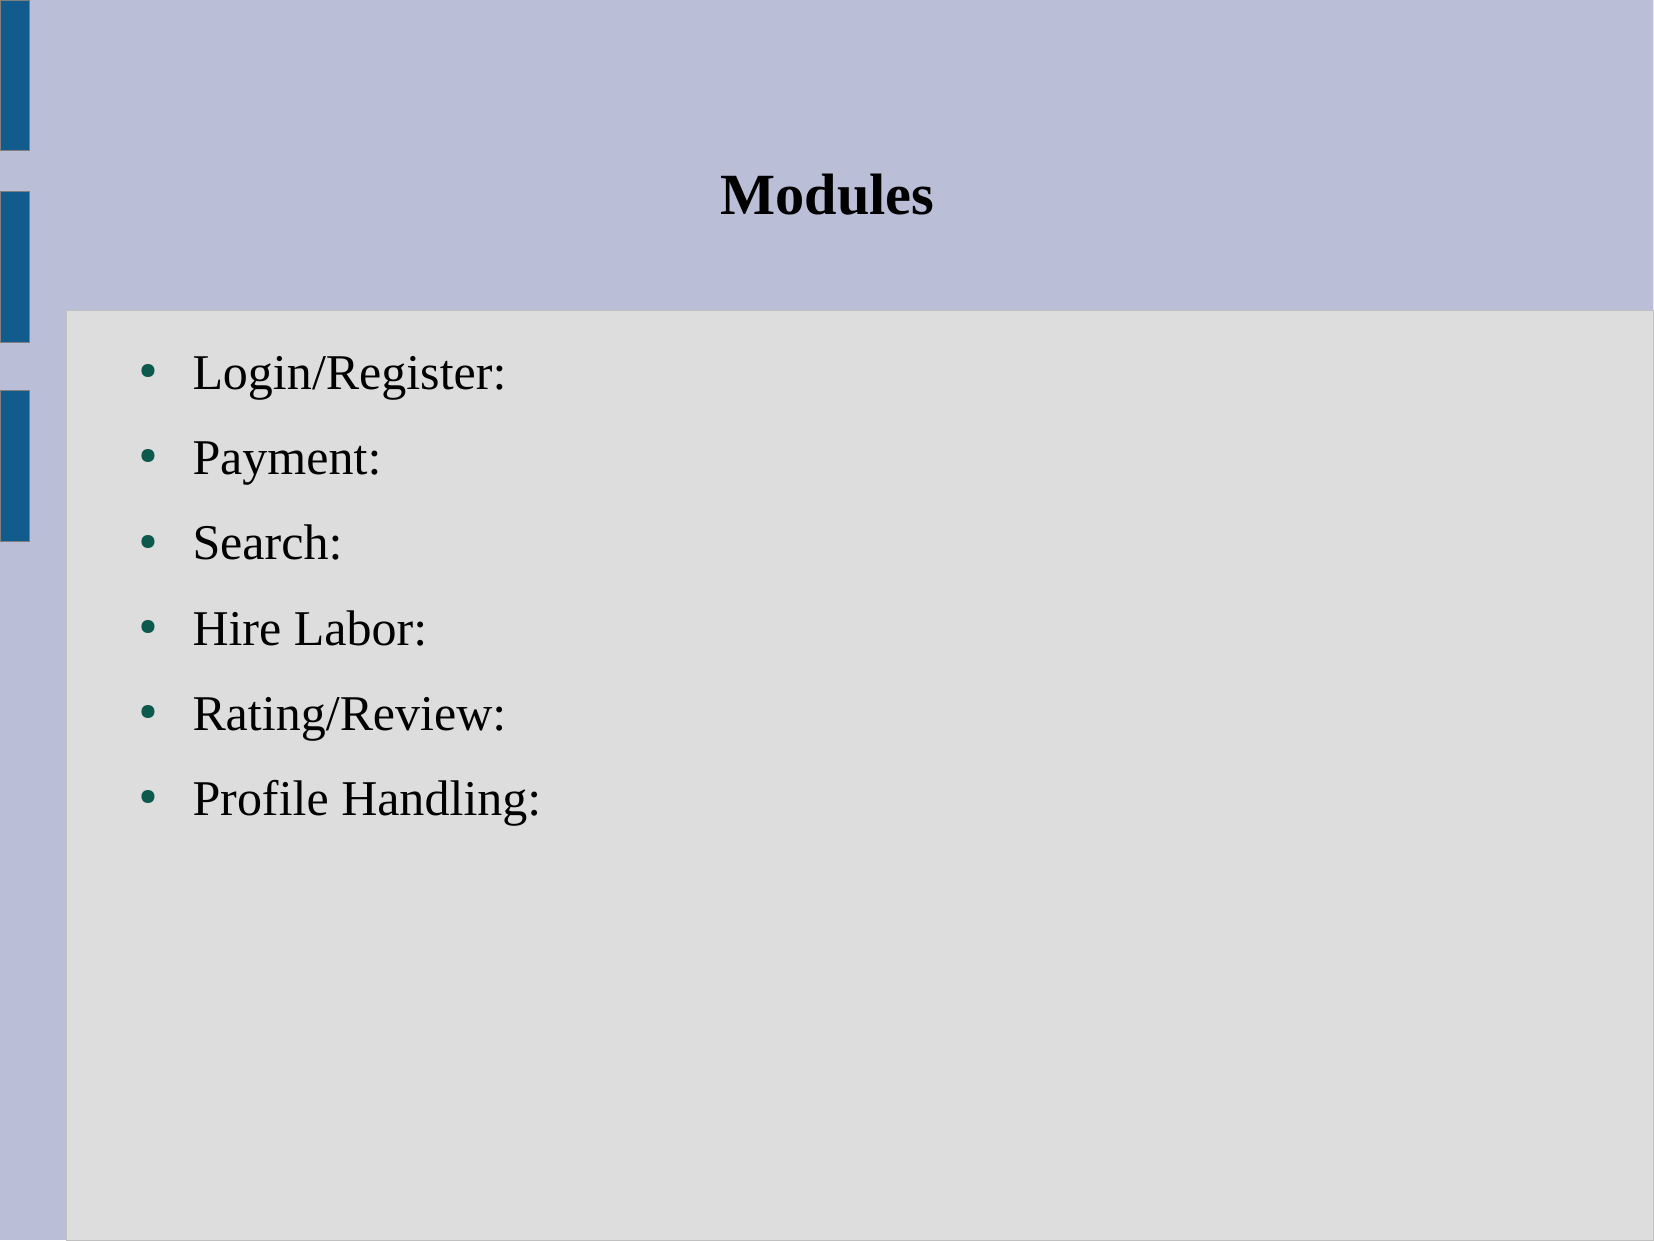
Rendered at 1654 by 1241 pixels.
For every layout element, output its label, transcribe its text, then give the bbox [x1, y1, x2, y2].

list Login/Register: Payment: Search: Hire Labor: Rating/Review: Profile Handling: [121, 344, 1534, 1127]
title Modules [121, 91, 1534, 299]
